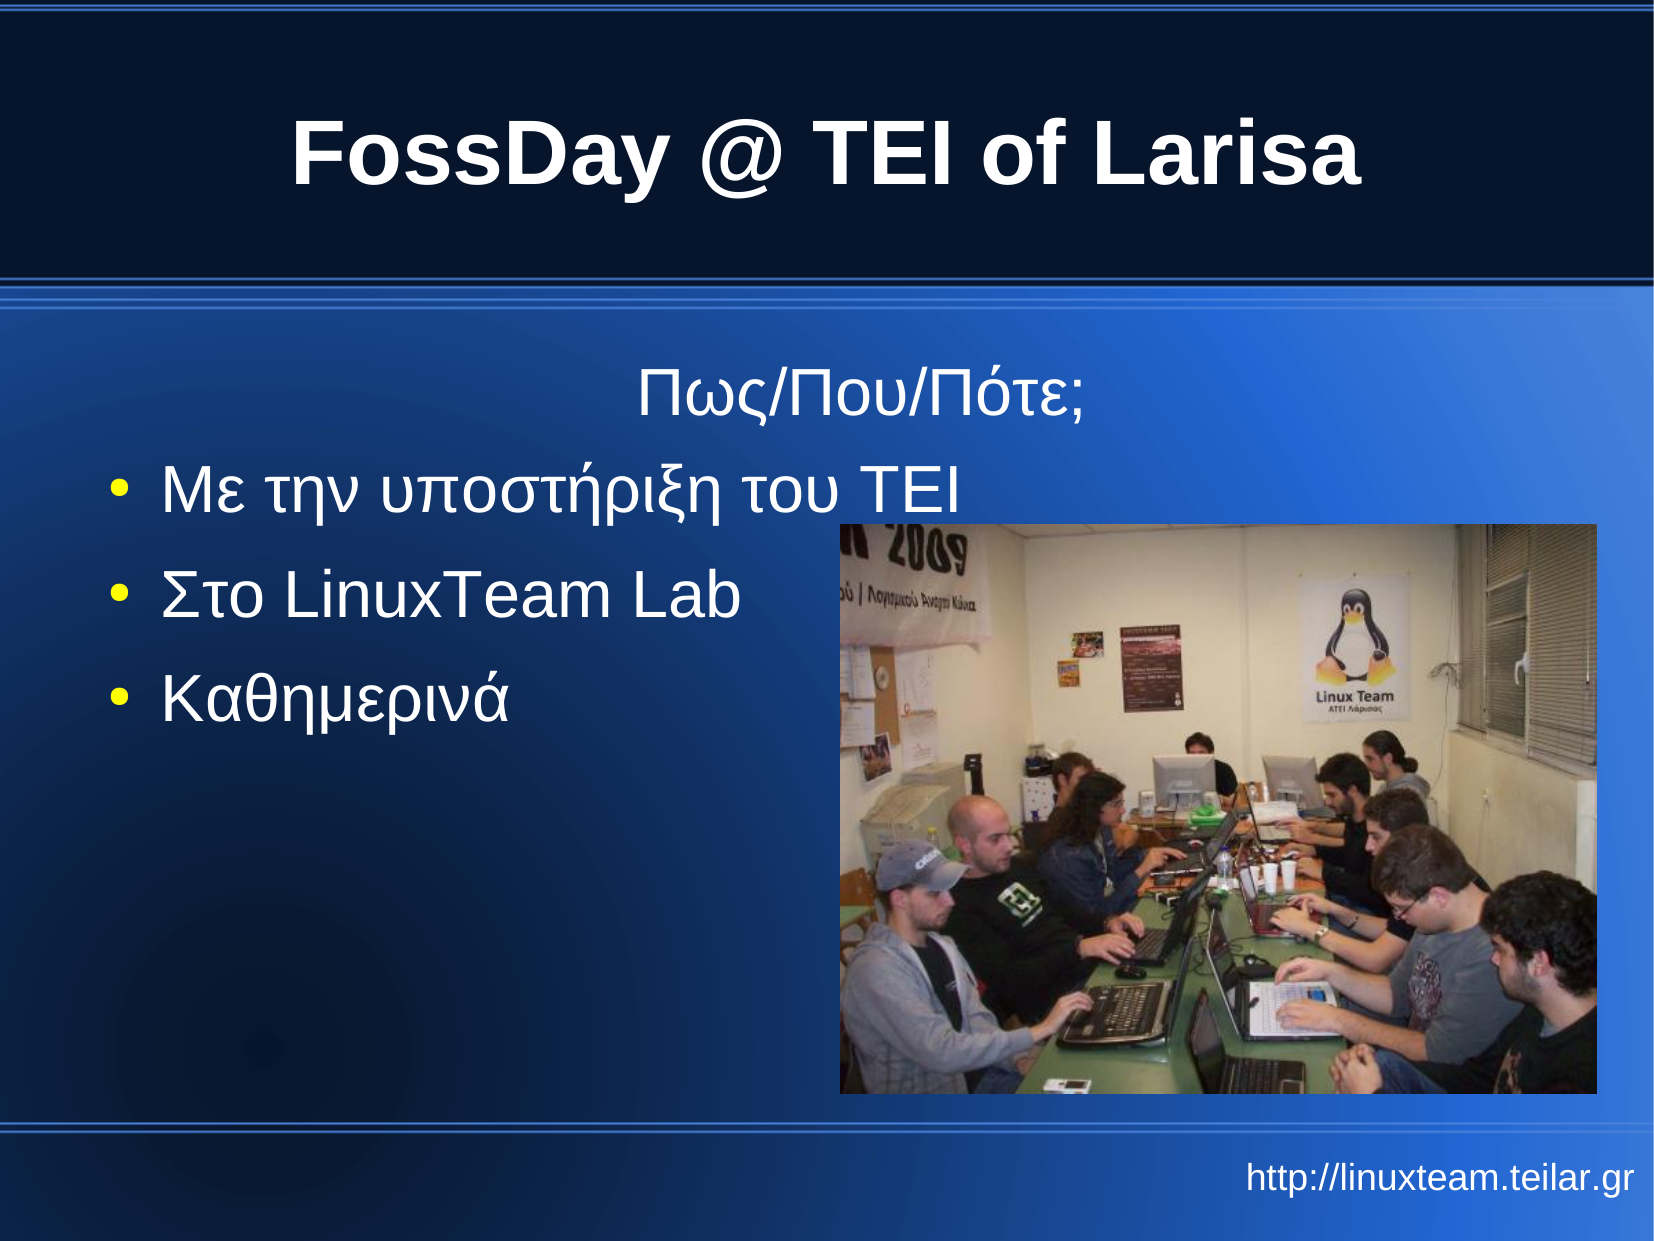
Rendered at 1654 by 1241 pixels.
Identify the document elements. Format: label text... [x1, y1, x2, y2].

picture [0, 0, 1654, 1241]
list Με την υποστήριξη του ΤΕΙ Στο LinuxTeam Lab Καθημερινά [90, 452, 1579, 736]
list Πως/Που/Πότε; [82, 355, 1571, 451]
title FossDay @ TEI of Larisa [82, 49, 1571, 257]
text_box http://linuxteam.teilar.gr [1200, 1155, 1636, 1201]
